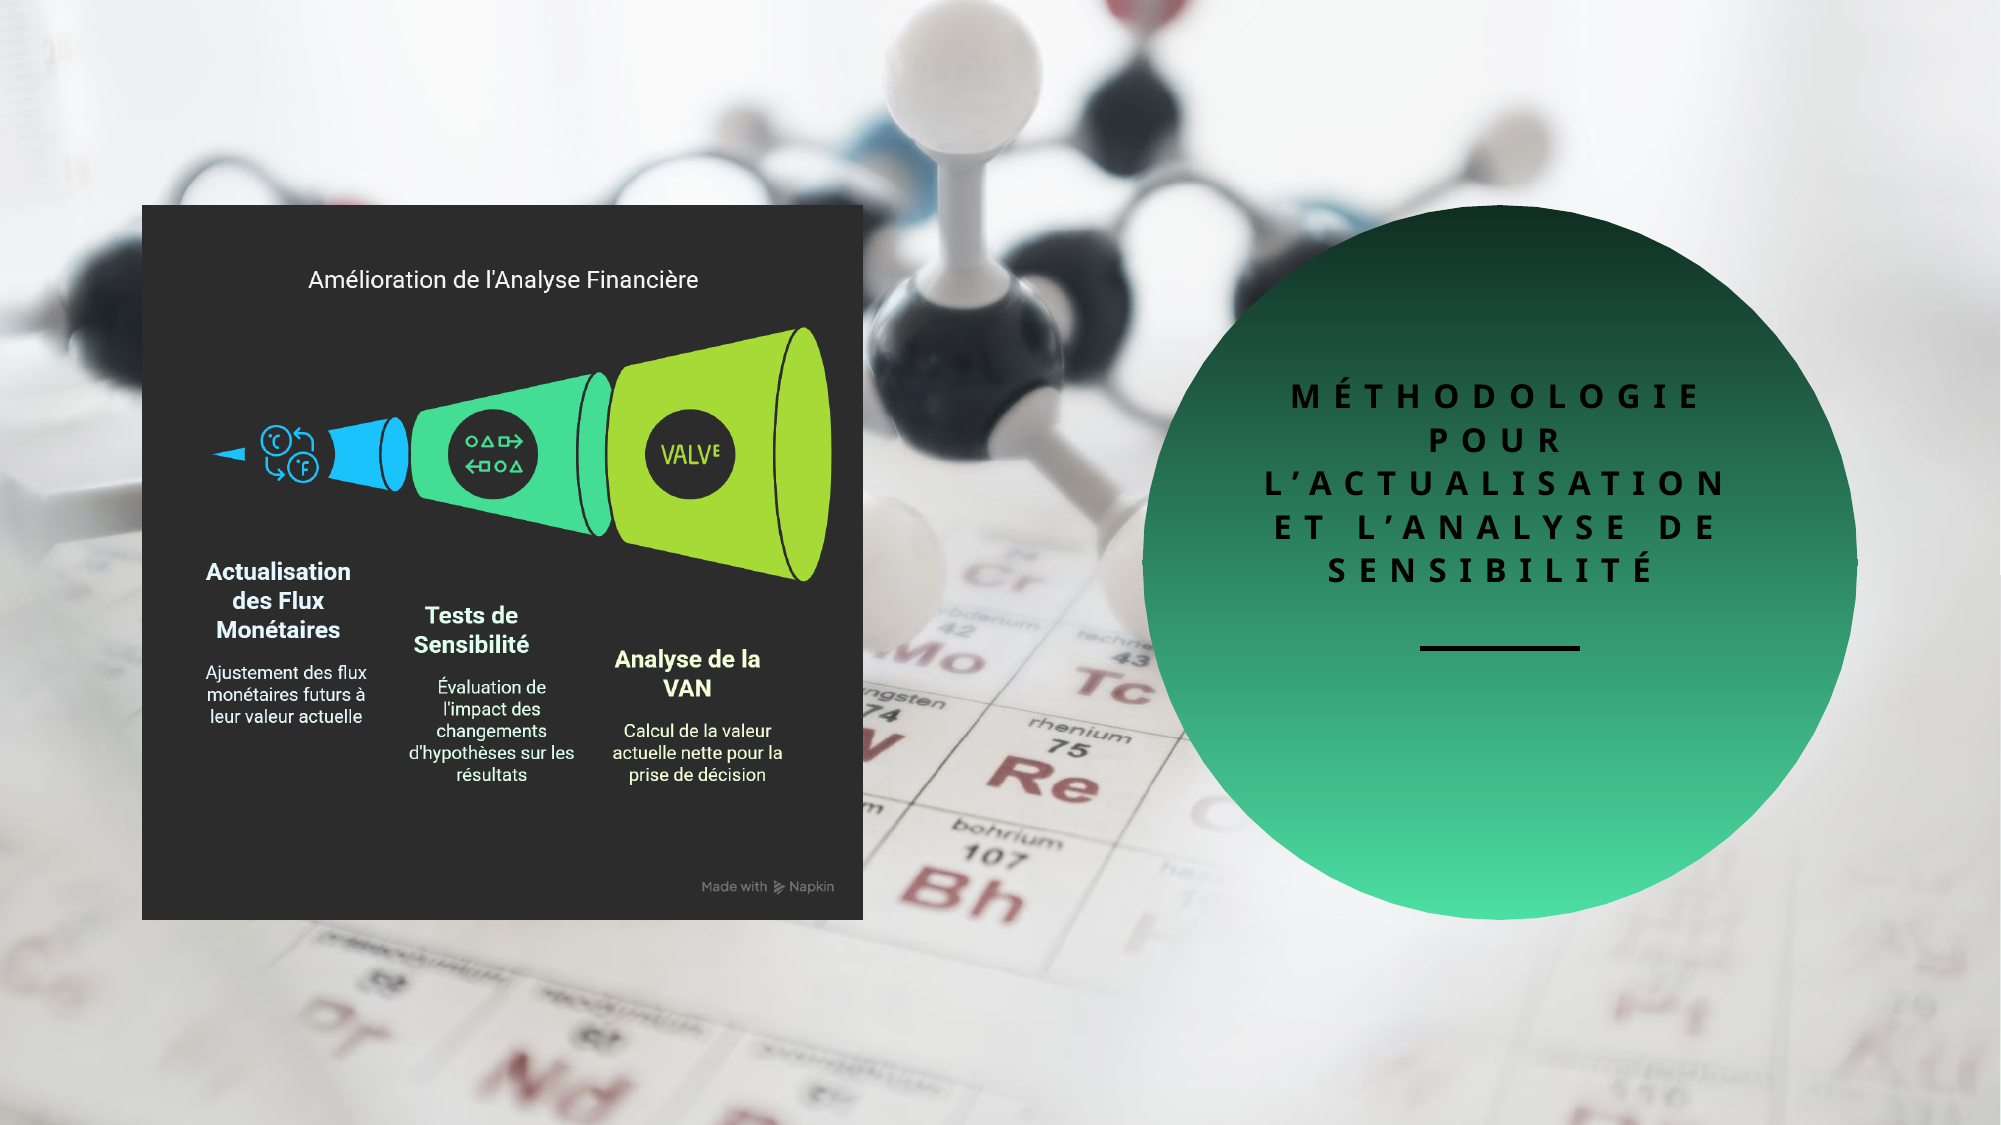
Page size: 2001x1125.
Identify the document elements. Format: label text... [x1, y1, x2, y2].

title Méthodologie pour l’actualisation et l’analyse de sensibilité [1209, 362, 1790, 597]
text_box [1142, 205, 1858, 920]
picture [0, 0, 2000, 1125]
